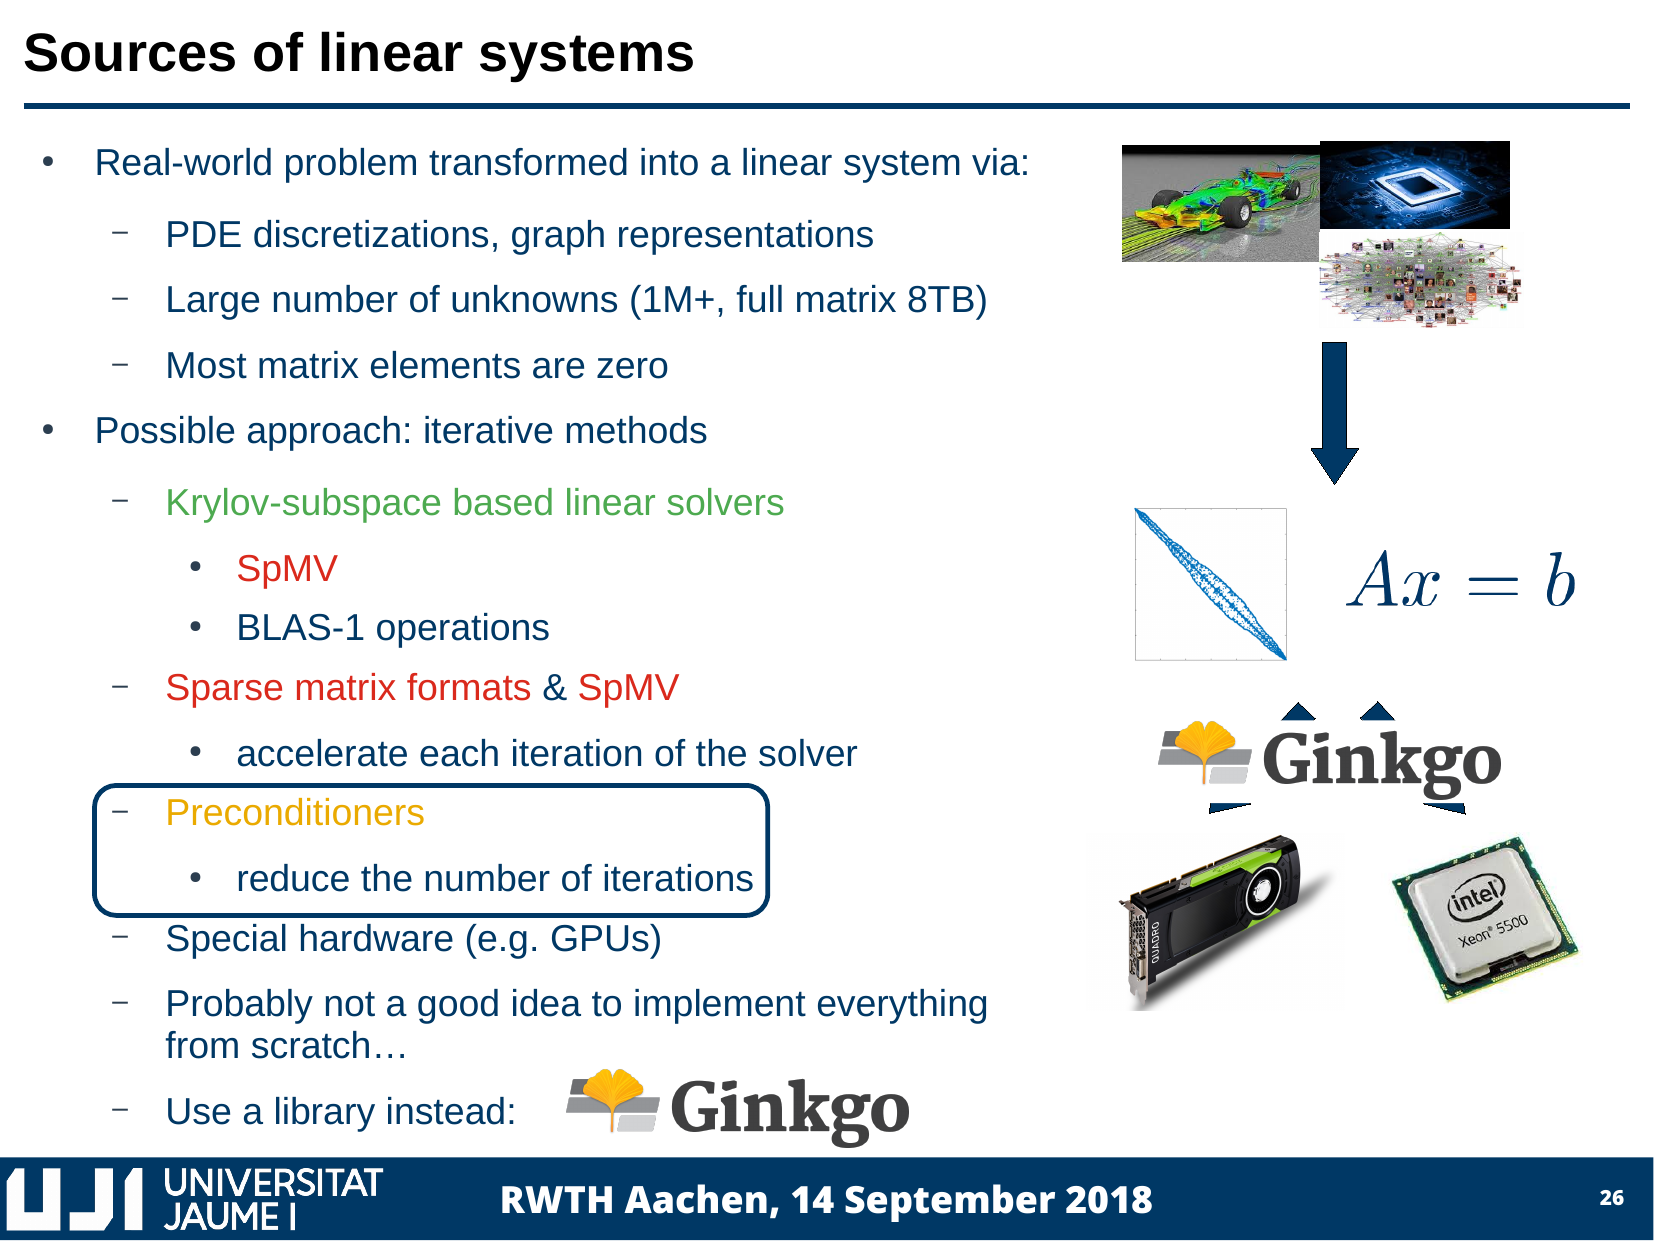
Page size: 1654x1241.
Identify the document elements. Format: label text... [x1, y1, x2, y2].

text_box [1281, 702, 1316, 720]
list Real-world problem transformed into a linear system via: PDE discretizations, graph representations Large number of unknowns (1M+, full matrix 8TB) Most matrix elements are zero Possible approach: iterative methods Krylov-subspace based linear solvers SpMV BLAS-1 operations Sparse matrix formats & SpMV accelerate each iteration of the solver Preconditioners reduce the number of iterations Special hardware (e.g. GPUs) Probably not a good idea to implement everything from scratch… Use a library instead: [23, 141, 1040, 1158]
picture [1122, 141, 1524, 328]
picture [1086, 833, 1345, 1011]
text_box [1360, 701, 1395, 720]
picture [1158, 720, 1501, 800]
picture [1346, 550, 1575, 606]
picture [1381, 832, 1588, 1004]
picture [0, 1158, 390, 1241]
text_box [1311, 342, 1359, 485]
title Sources of linear systems [23, 0, 1630, 107]
picture [566, 1068, 909, 1148]
picture [1134, 507, 1288, 662]
text_box [1145, 720, 1536, 815]
